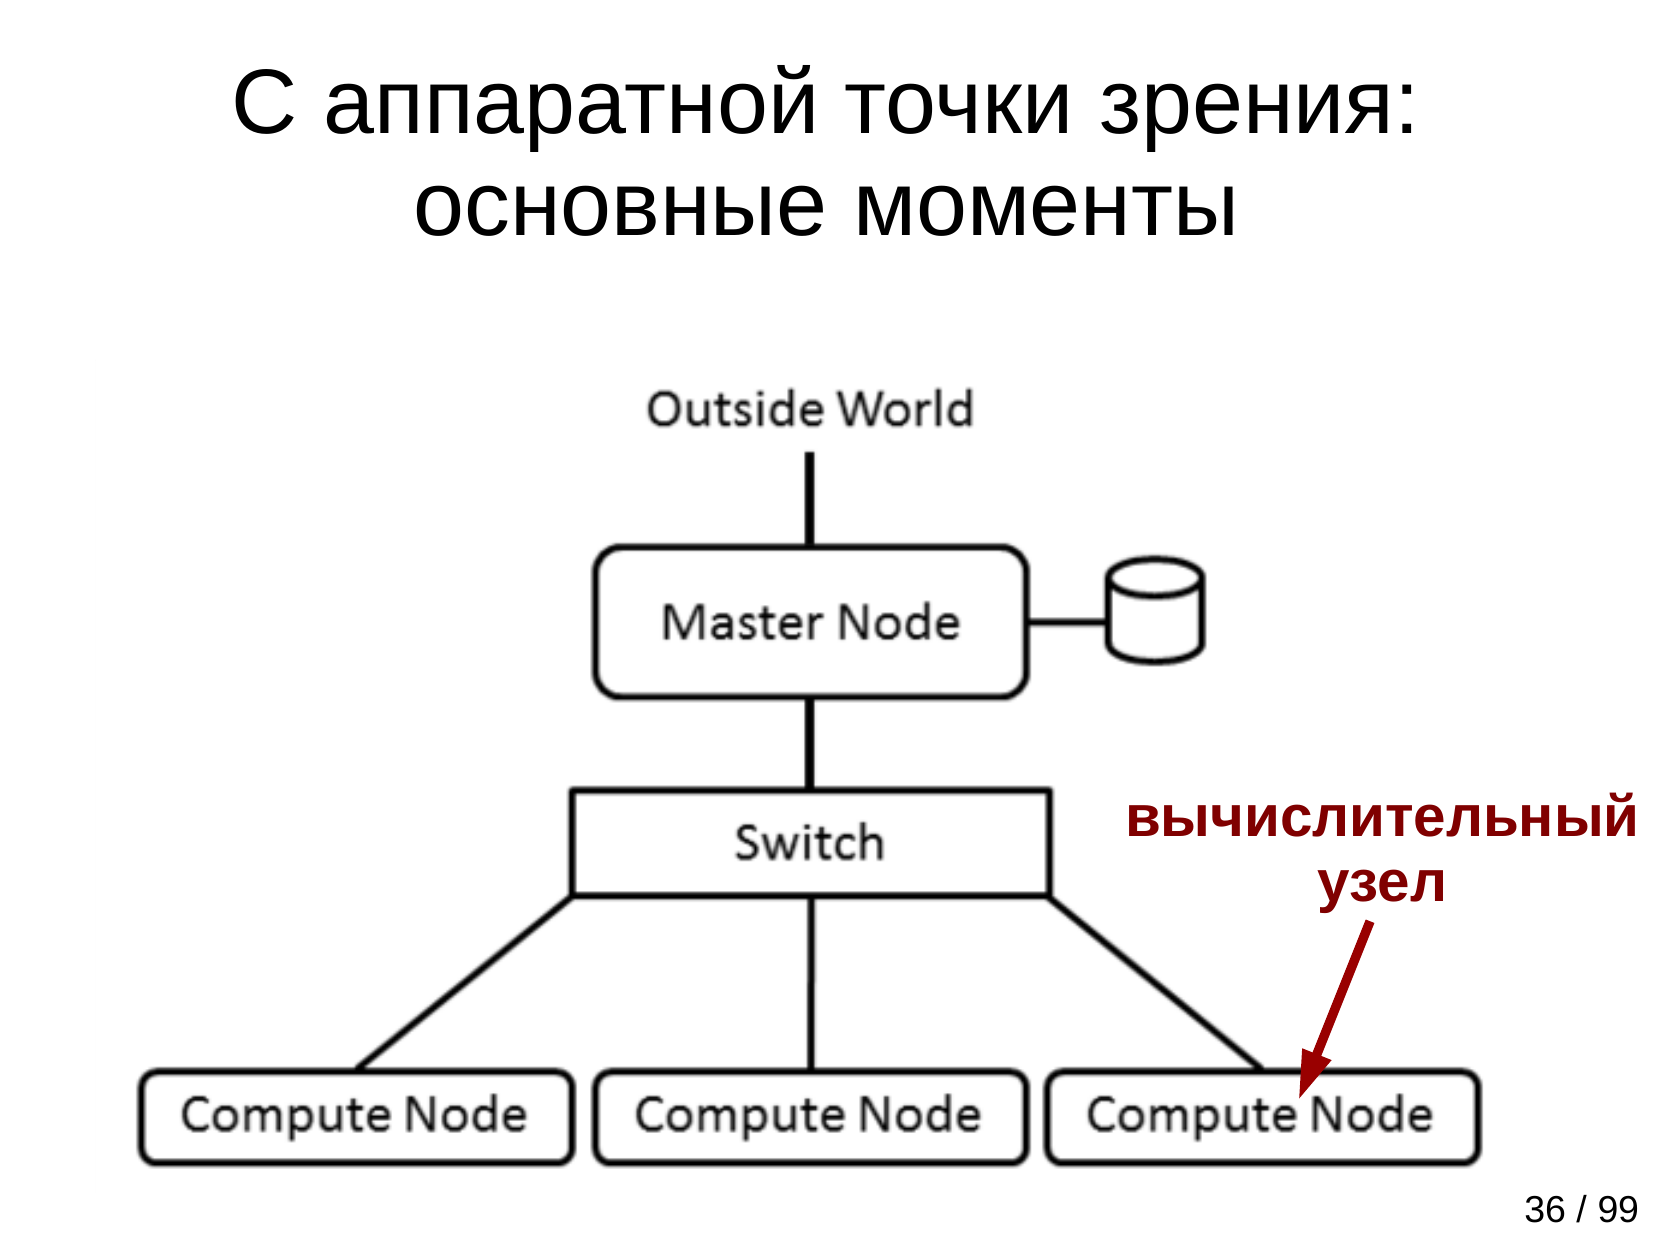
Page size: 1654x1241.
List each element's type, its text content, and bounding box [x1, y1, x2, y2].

title С аппаратной точки зрения: основные моменты [82, 49, 1571, 257]
picture [94, 359, 1536, 1193]
text_box <number> / 99 [1380, 1181, 1654, 1238]
text_box вычислительный узел [1110, 776, 1654, 922]
